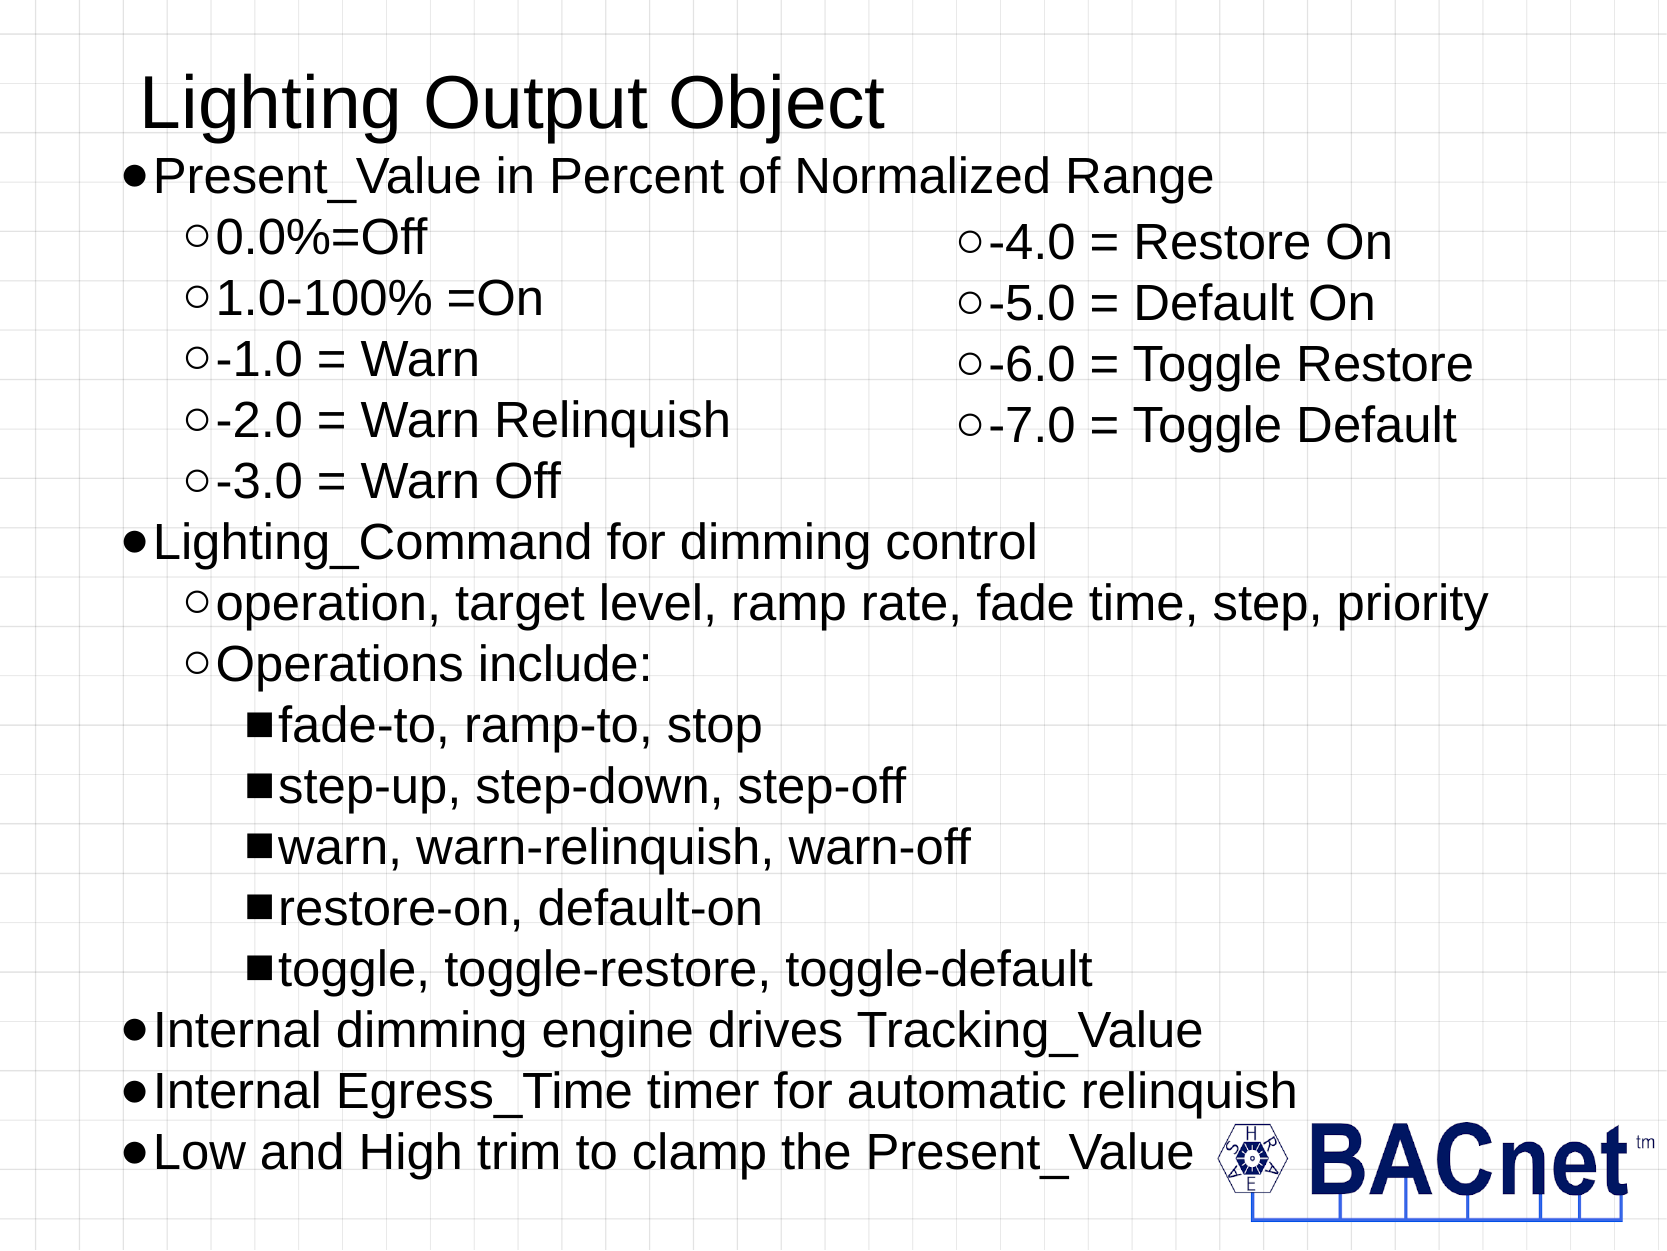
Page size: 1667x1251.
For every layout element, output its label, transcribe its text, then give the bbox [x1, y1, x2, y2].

text_box -4.0 = Restore On -5.0 = Default On -6.0 = Toggle Restore -7.0 = Toggle Default [848, 193, 1607, 504]
picture [0, 0, 1667, 1250]
title Lighting Output Object [133, 47, 1630, 170]
list Present_Value in Percent of Normalized Range 0.0%=Off 1.0-100% =On -1.0 = Warn -2.0 = Warn Relinquish -3.0 = Warn Off Lighting_Command for dimming control operation, target level, ramp rate, fade time, step, priority Operations include: fade-to, ramp-to, stop step-up, step-down, step-off warn, warn-relinquish, warn-off restore-on, default-on toggle, toggle-restore, toggle-default Internal dimming engine drives Tracking_Value Internal Egress_Time timer for automatic relinquish Low and High trim to clamp the Present_Value [84, 136, 1583, 1200]
